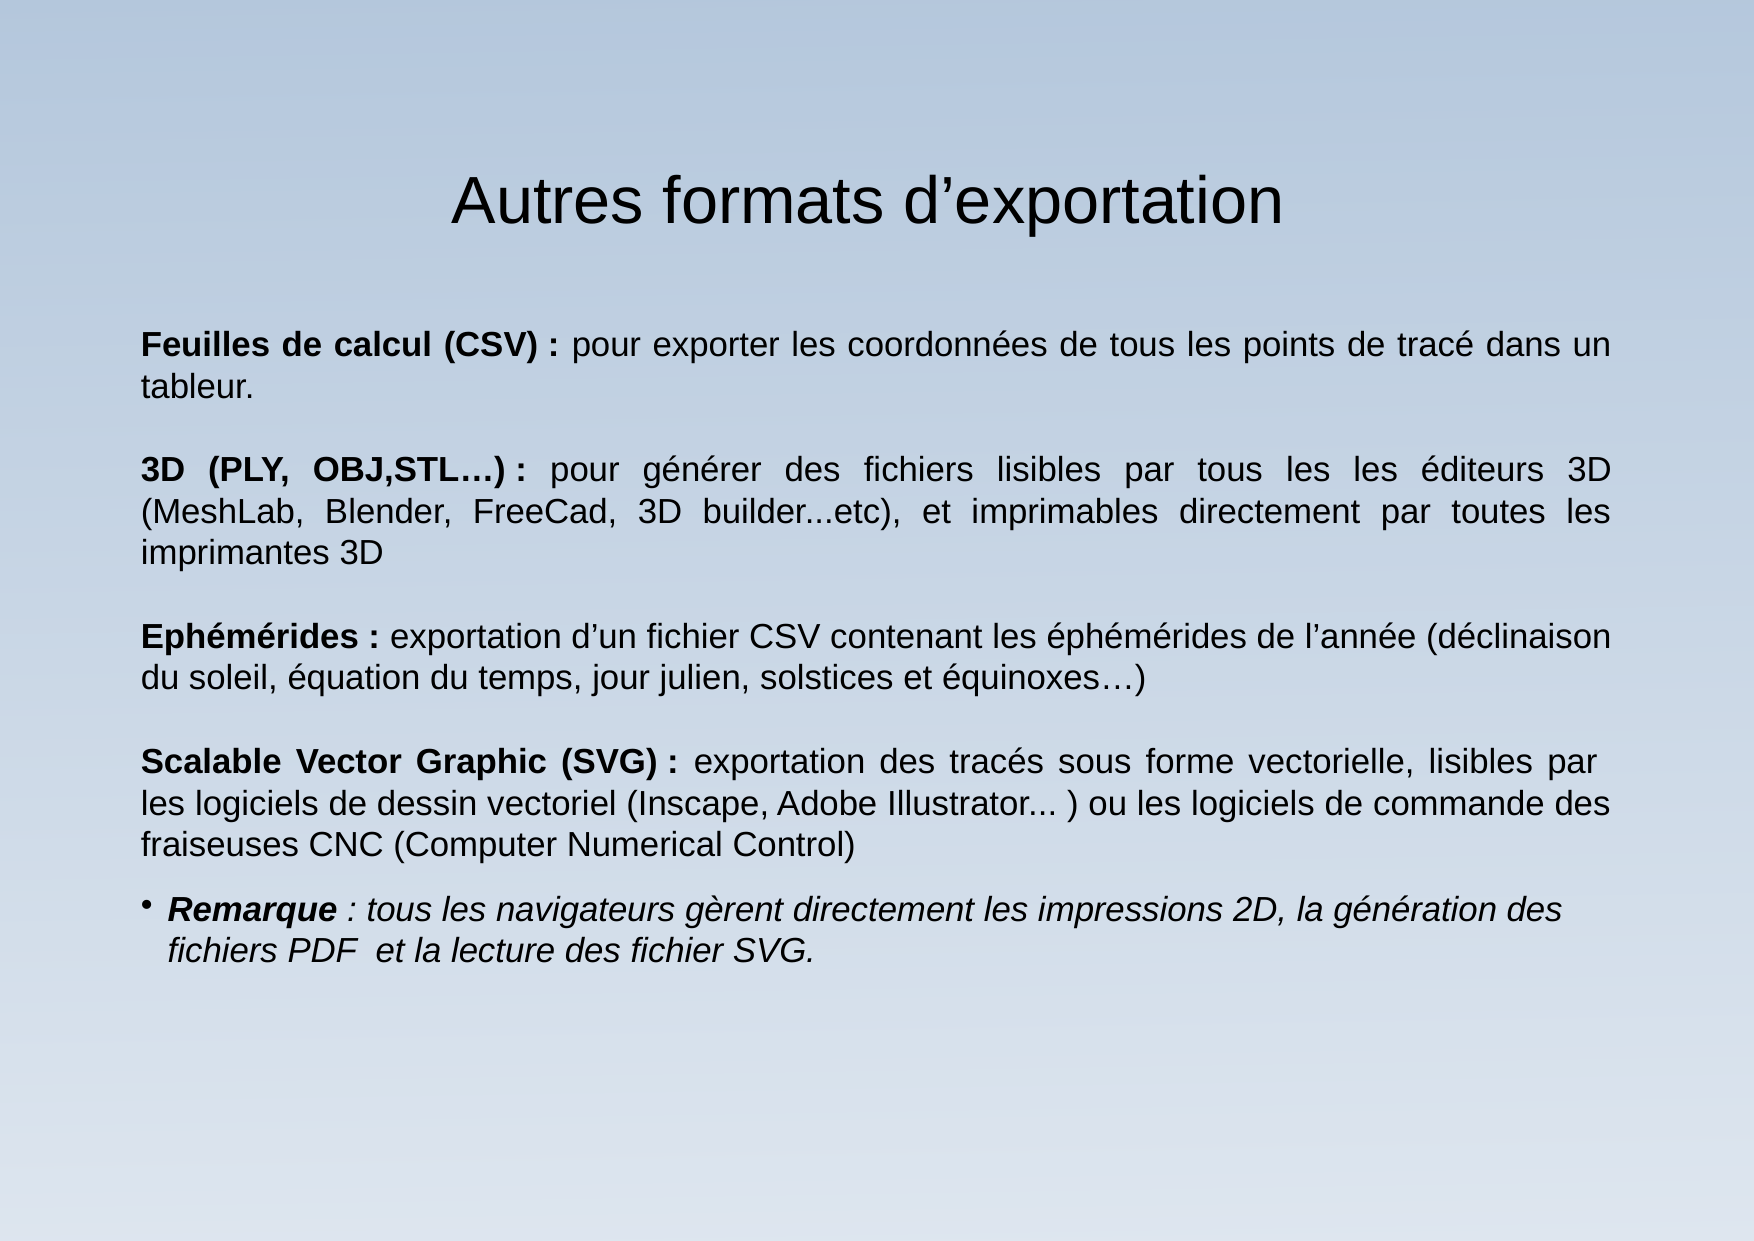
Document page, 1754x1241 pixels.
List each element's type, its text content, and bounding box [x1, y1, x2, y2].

list Feuilles de calcul (CSV) : pour exporter les coordonnées de tous les points de tracé dans un tableur. 3D (PLY, OBJ,STL…) : pour générer des fichiers lisibles par tous les les éditeurs 3D (MeshLab, Blender, FreeCad, 3D builder...etc), et imprimables directement par toutes les imprimantes 3D Ephémérides : exportation d’un fichier CSV contenant les éphémérides de l’année (déclinaison du soleil, équation du temps, jour julien, solstices et équinoxes…) Scalable Vector Graphic (SVG) : exportation des tracés sous forme vectorielle, lisibles par les logiciels de dessin vectoriel (Inscape, Adobe Illustrator... ) ou les logiciels de commande des fraiseuses CNC (Computer Numerical Control) Remarque : tous les navigateurs gèrent directement les impressions 2D, la génération des fichiers PDF et la lecture des fichier SVG. [140, 321, 1613, 972]
title Autres formats d’exportation [132, 103, 1605, 291]
